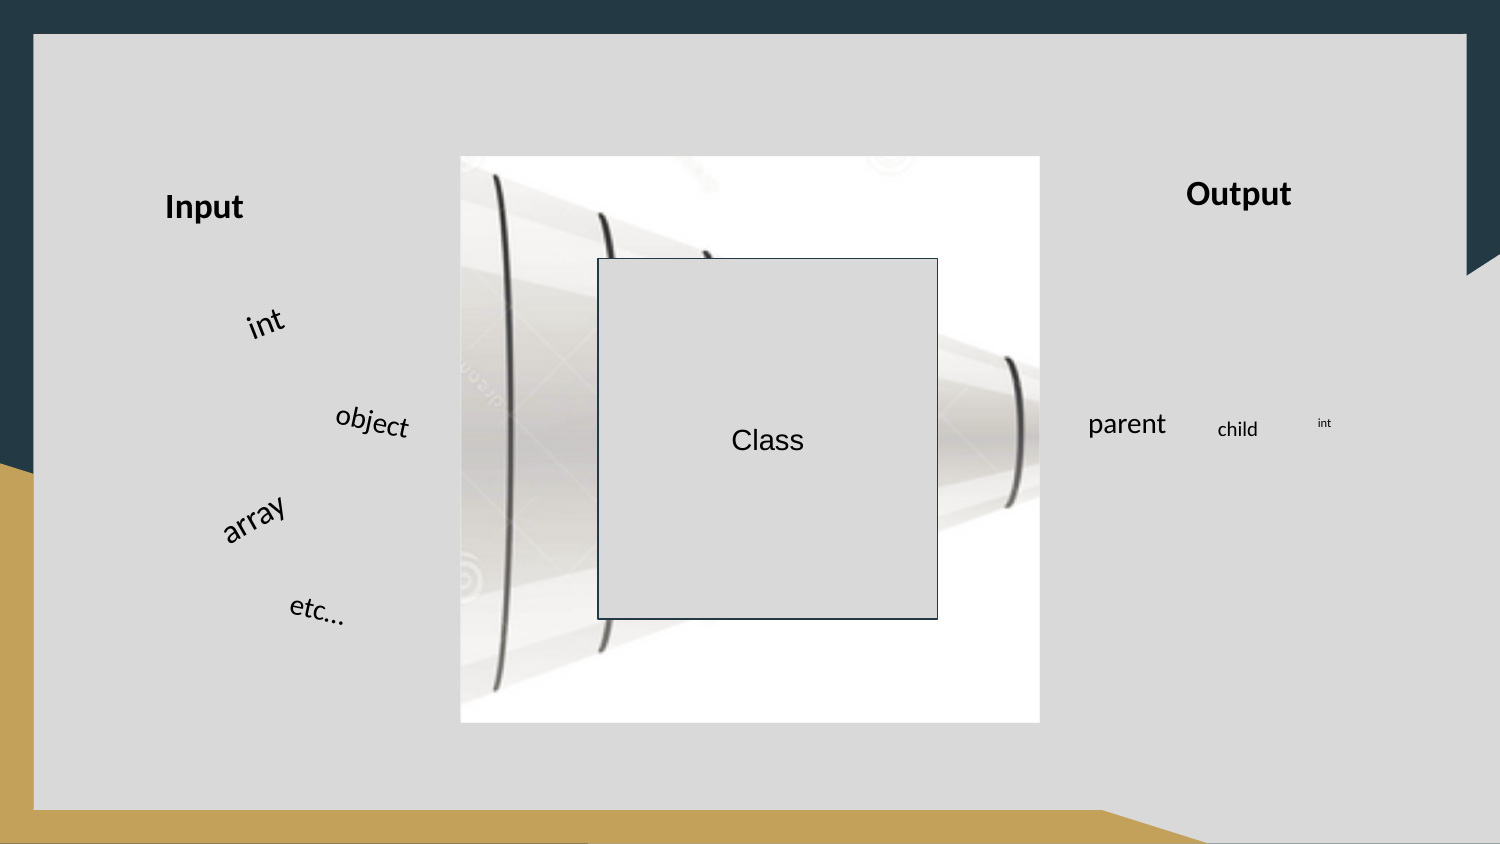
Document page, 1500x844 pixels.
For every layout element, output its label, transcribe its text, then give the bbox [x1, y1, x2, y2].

text_box Class [598, 258, 938, 619]
text_box etc… [269, 567, 398, 656]
text_box object [315, 377, 444, 466]
text_box child [1202, 400, 1321, 456]
text_box parent [1073, 388, 1191, 455]
text_box int [221, 269, 327, 366]
text_box int [1302, 400, 1421, 446]
text_box Output [1171, 155, 1342, 228]
text_box Input [150, 167, 369, 241]
picture [460, 155, 1040, 723]
text_box array [192, 452, 329, 572]
